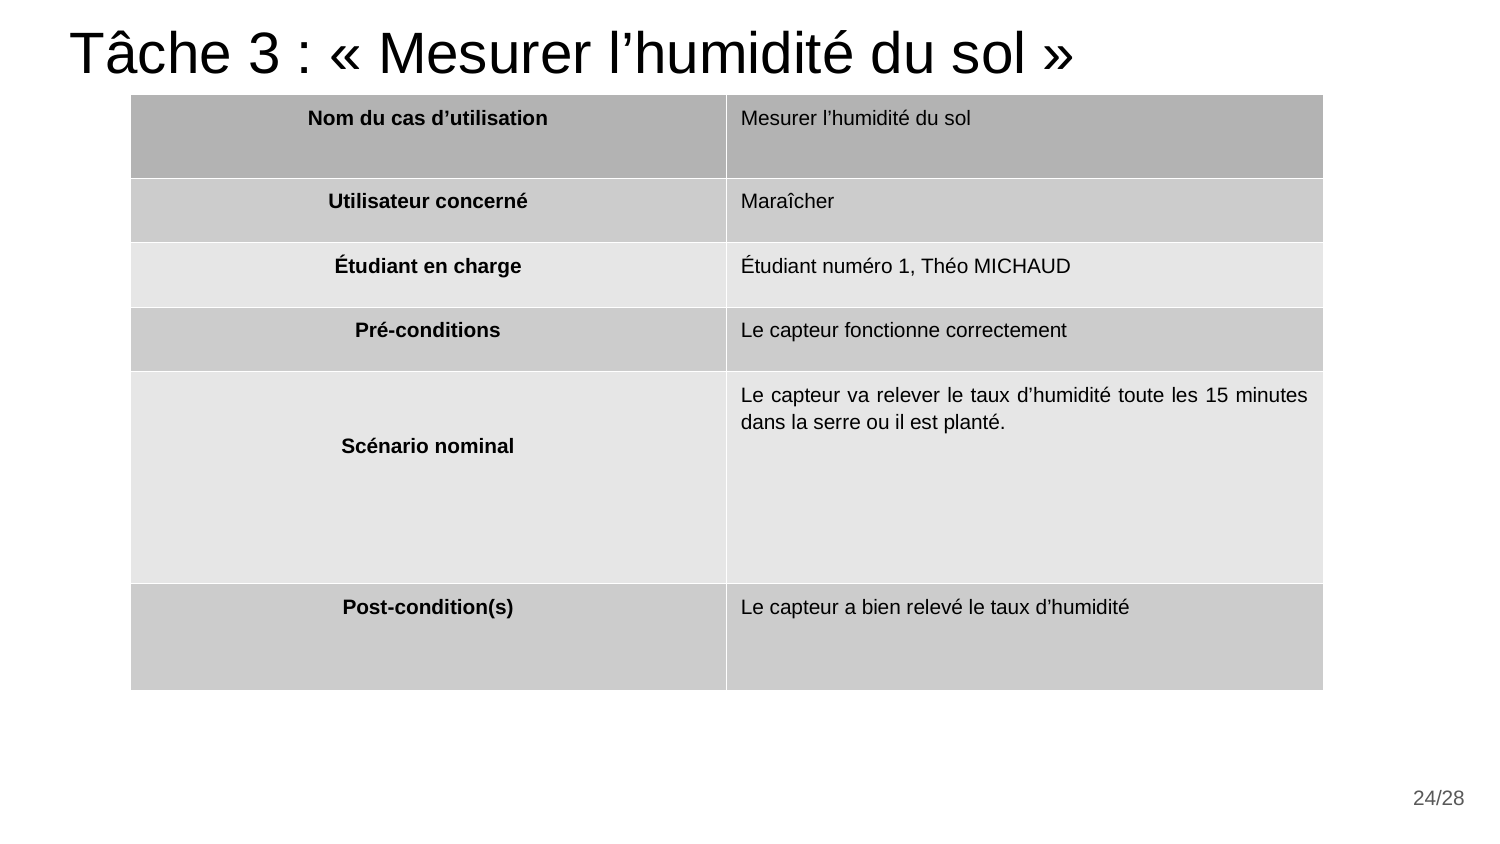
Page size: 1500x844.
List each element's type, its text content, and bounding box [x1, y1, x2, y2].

table_cell Pré-conditions [131, 308, 726, 371]
table_cell Le capteur va relever le taux d’humidité toute les 15 minutes dans la serre ou il est planté. [727, 372, 1323, 583]
table_cell Maraîcher [727, 179, 1323, 242]
table_cell Étudiant numéro 1, Théo MICHAUD [727, 243, 1323, 307]
table_cell Post-condition(s) [131, 584, 726, 690]
table_cell Le capteur a bien relevé le taux d’humidité [727, 584, 1323, 690]
table_cell Le capteur fonctionne correctement [727, 308, 1323, 371]
slide_number <numéro>/28 [1389, 764, 1480, 830]
table_header Nom du cas d’utilisation [131, 95, 726, 178]
table_cell Utilisateur concerné [131, 179, 726, 242]
table_header Mesurer l’humidité du sol [727, 95, 1323, 178]
table_cell Scénario nominal [131, 372, 726, 583]
table_cell Étudiant en charge [131, 243, 726, 307]
title Tâche 3 : « Mesurer l’humidité du sol » [55, 0, 1453, 94]
